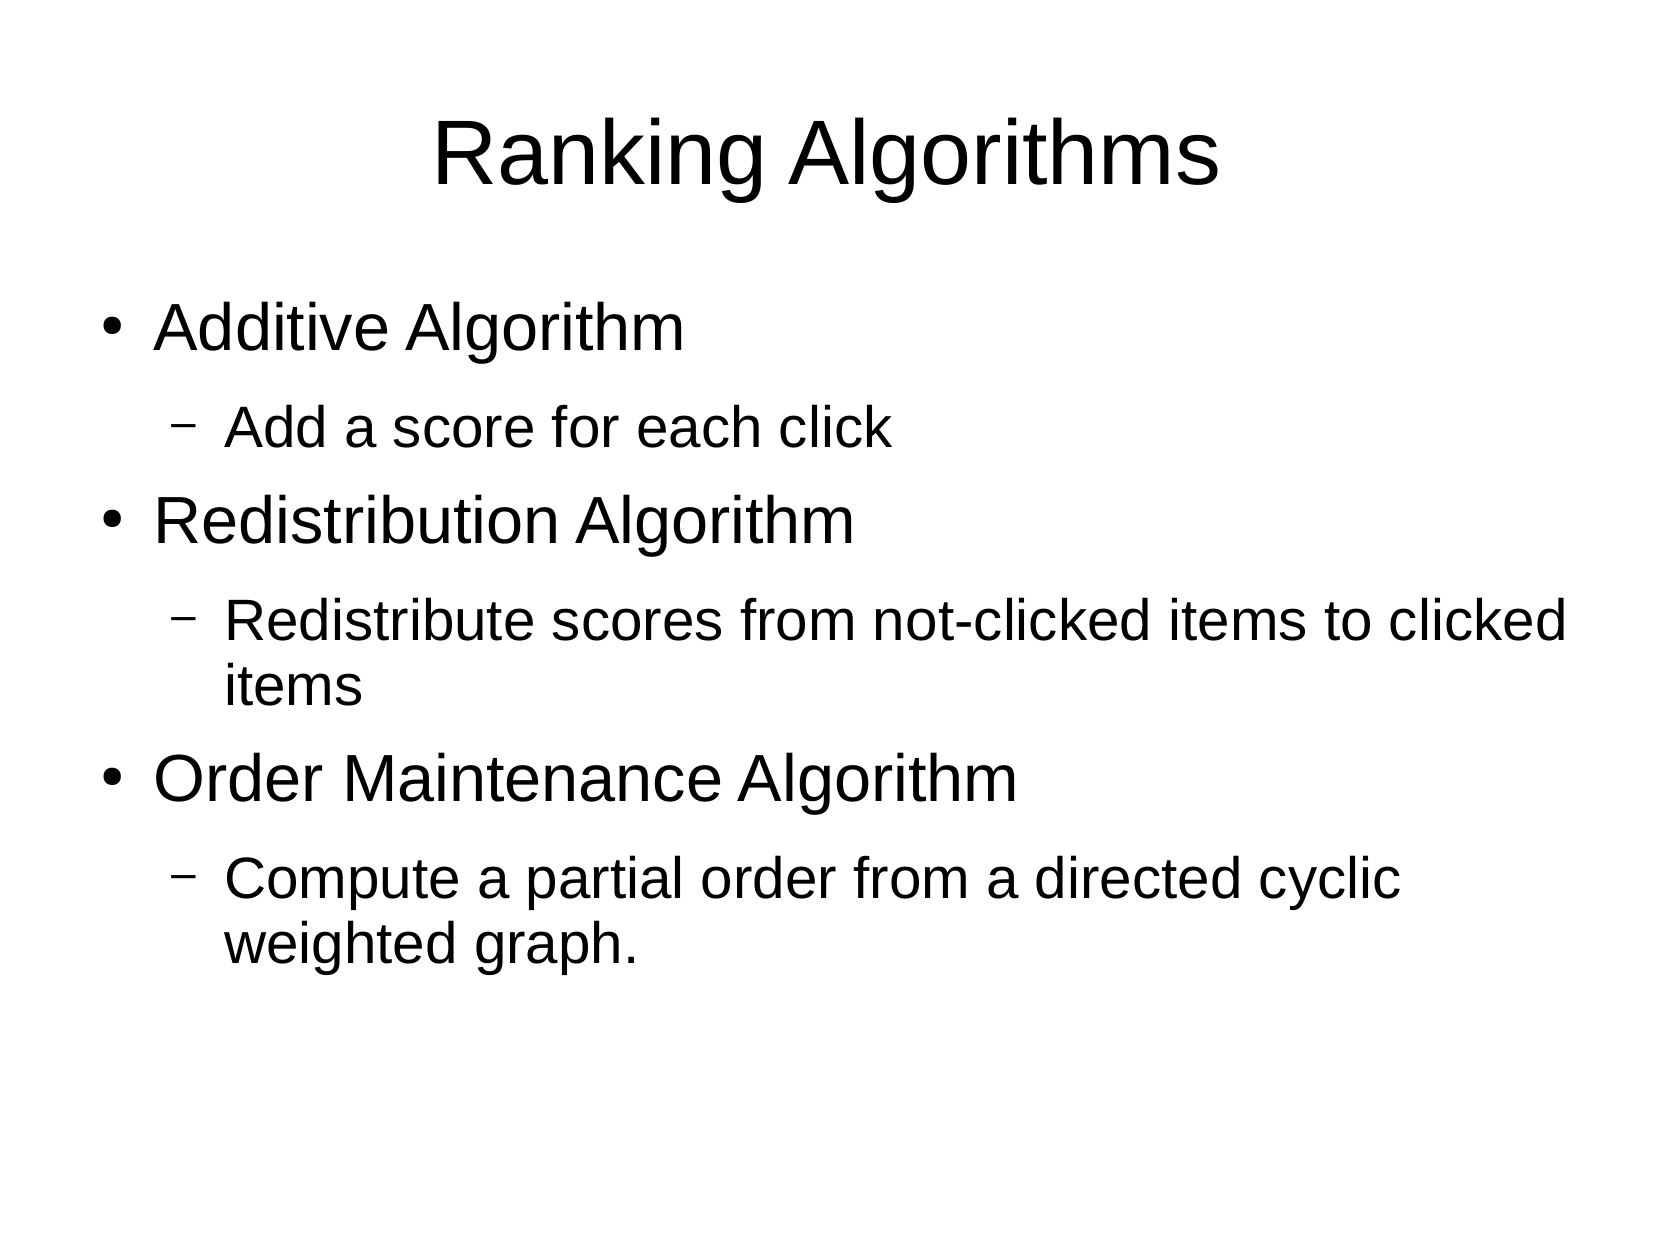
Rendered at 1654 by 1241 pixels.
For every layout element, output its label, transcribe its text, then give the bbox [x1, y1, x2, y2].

title Ranking Algorithms [82, 49, 1571, 257]
list Additive Algorithm Add a score for each click Redistribution Algorithm Redistribute scores from not-clicked items to clicked items Order Maintenance Algorithm Compute a partial order from a directed cyclic weighted graph. [82, 290, 1571, 1109]
